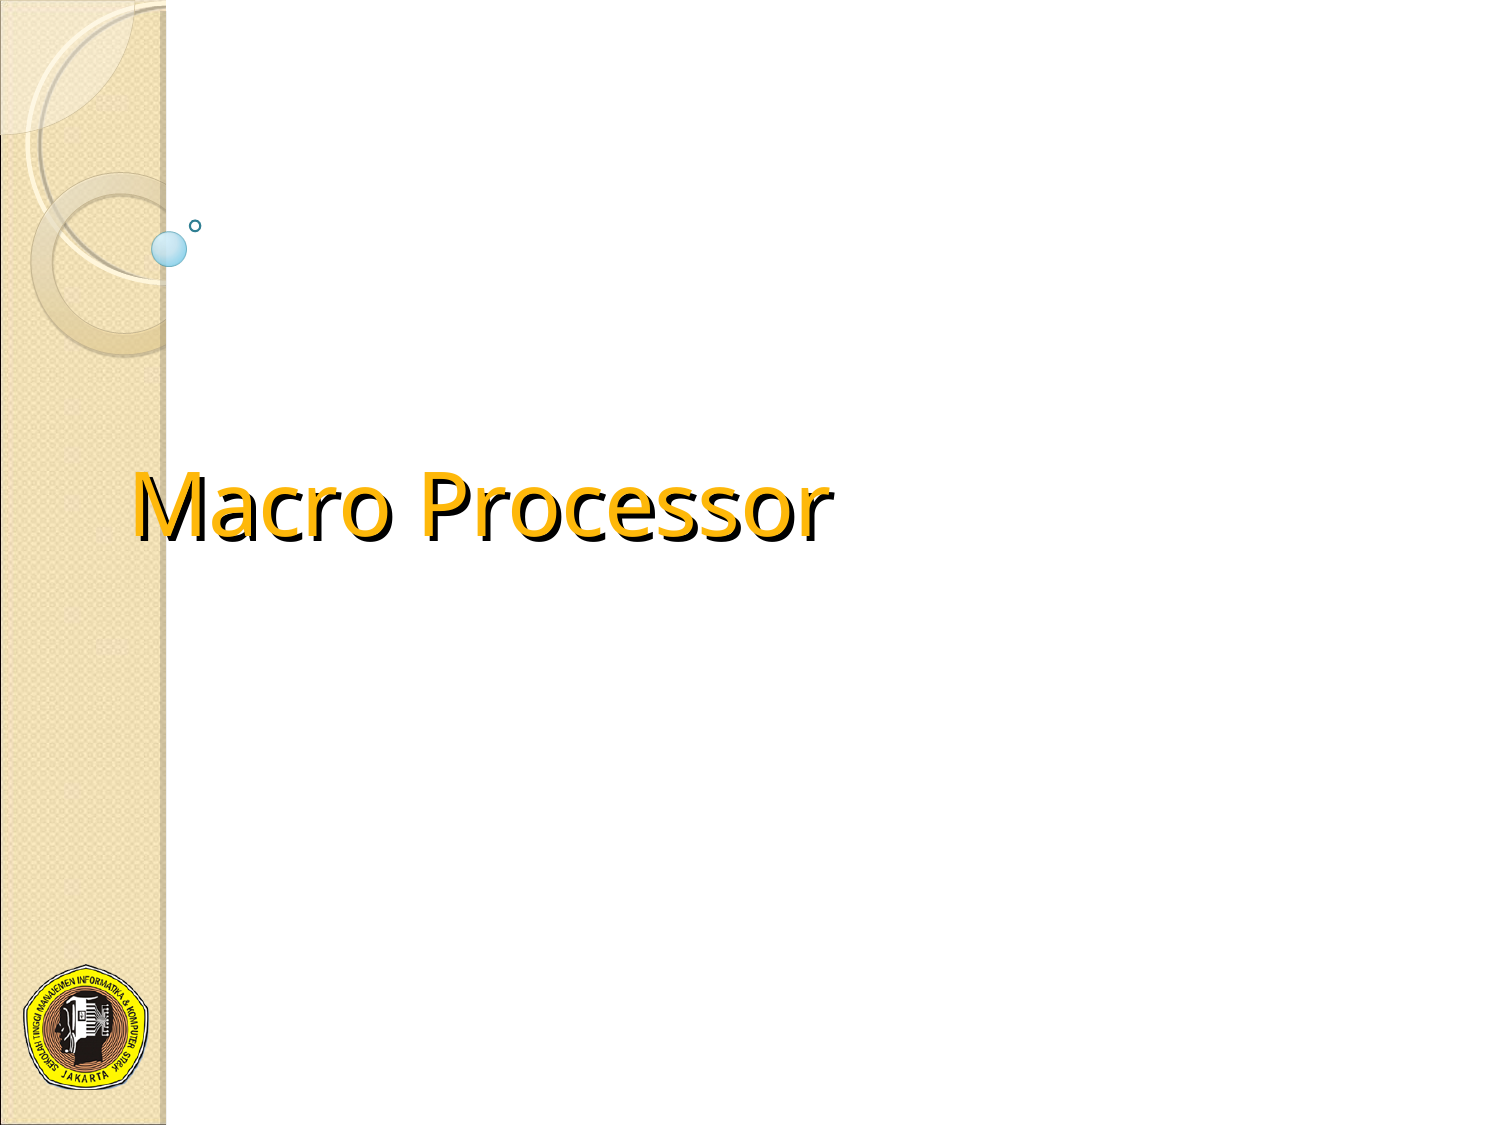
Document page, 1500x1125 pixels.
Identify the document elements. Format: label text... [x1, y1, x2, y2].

picture [136, 0, 166, 4]
text_box Macro Processor [112, 374, 1388, 563]
picture [0, 10, 188, 1125]
